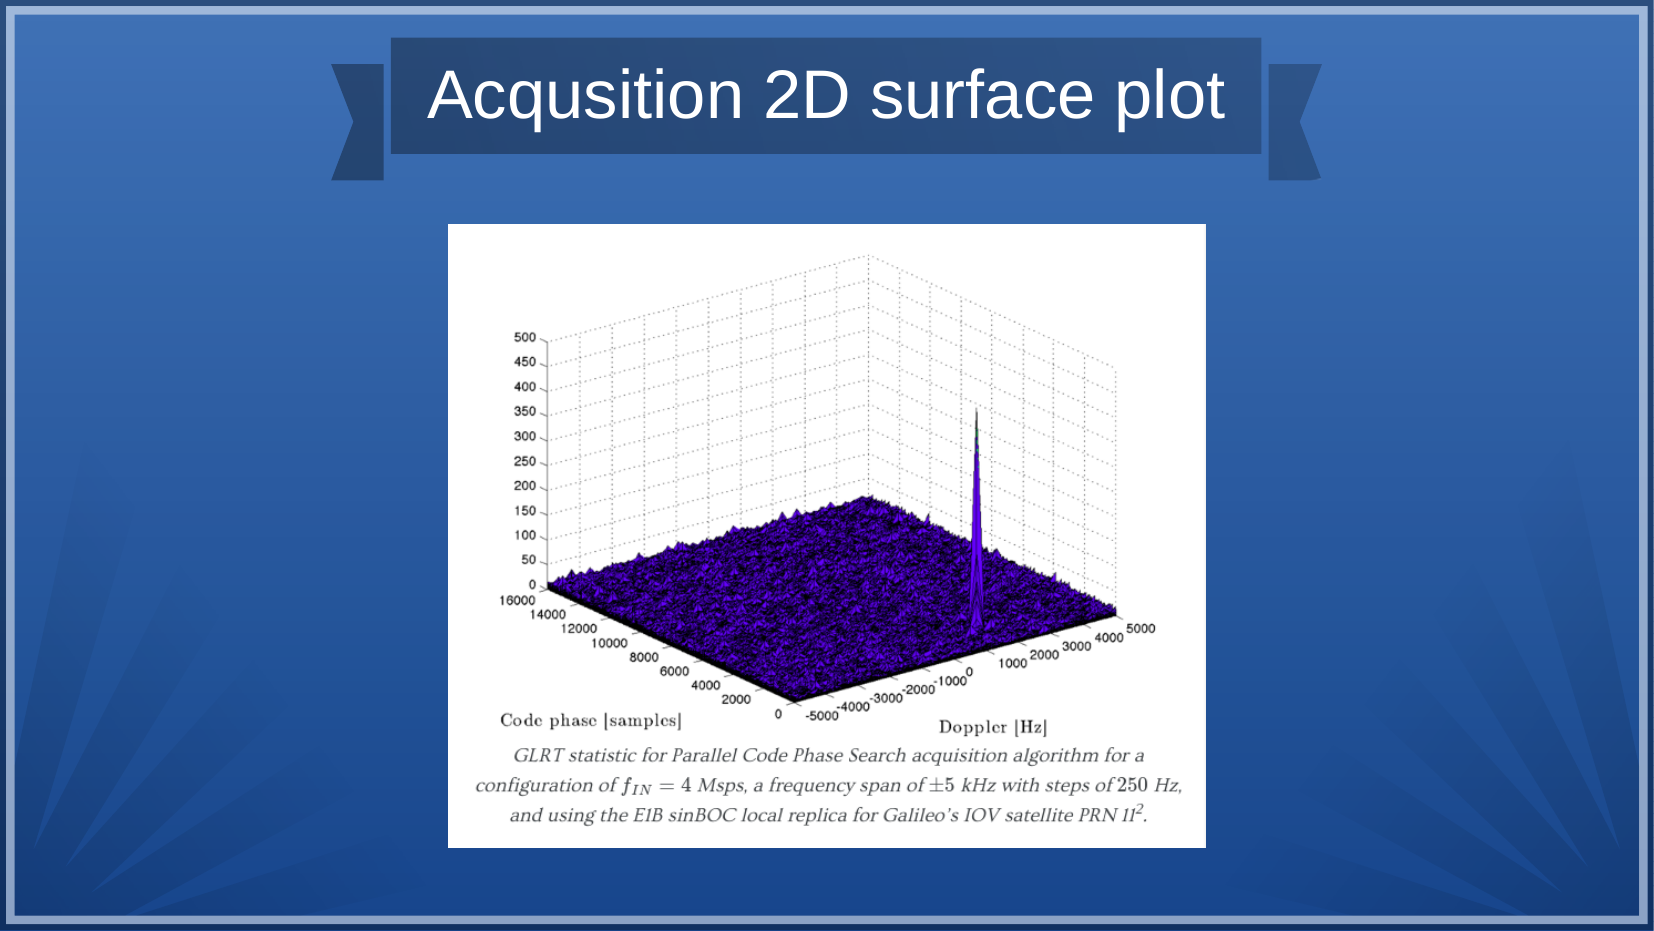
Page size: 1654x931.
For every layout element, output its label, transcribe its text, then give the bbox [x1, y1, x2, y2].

title Acqusition 2D surface plot [389, 35, 1264, 154]
picture [448, 224, 1206, 848]
